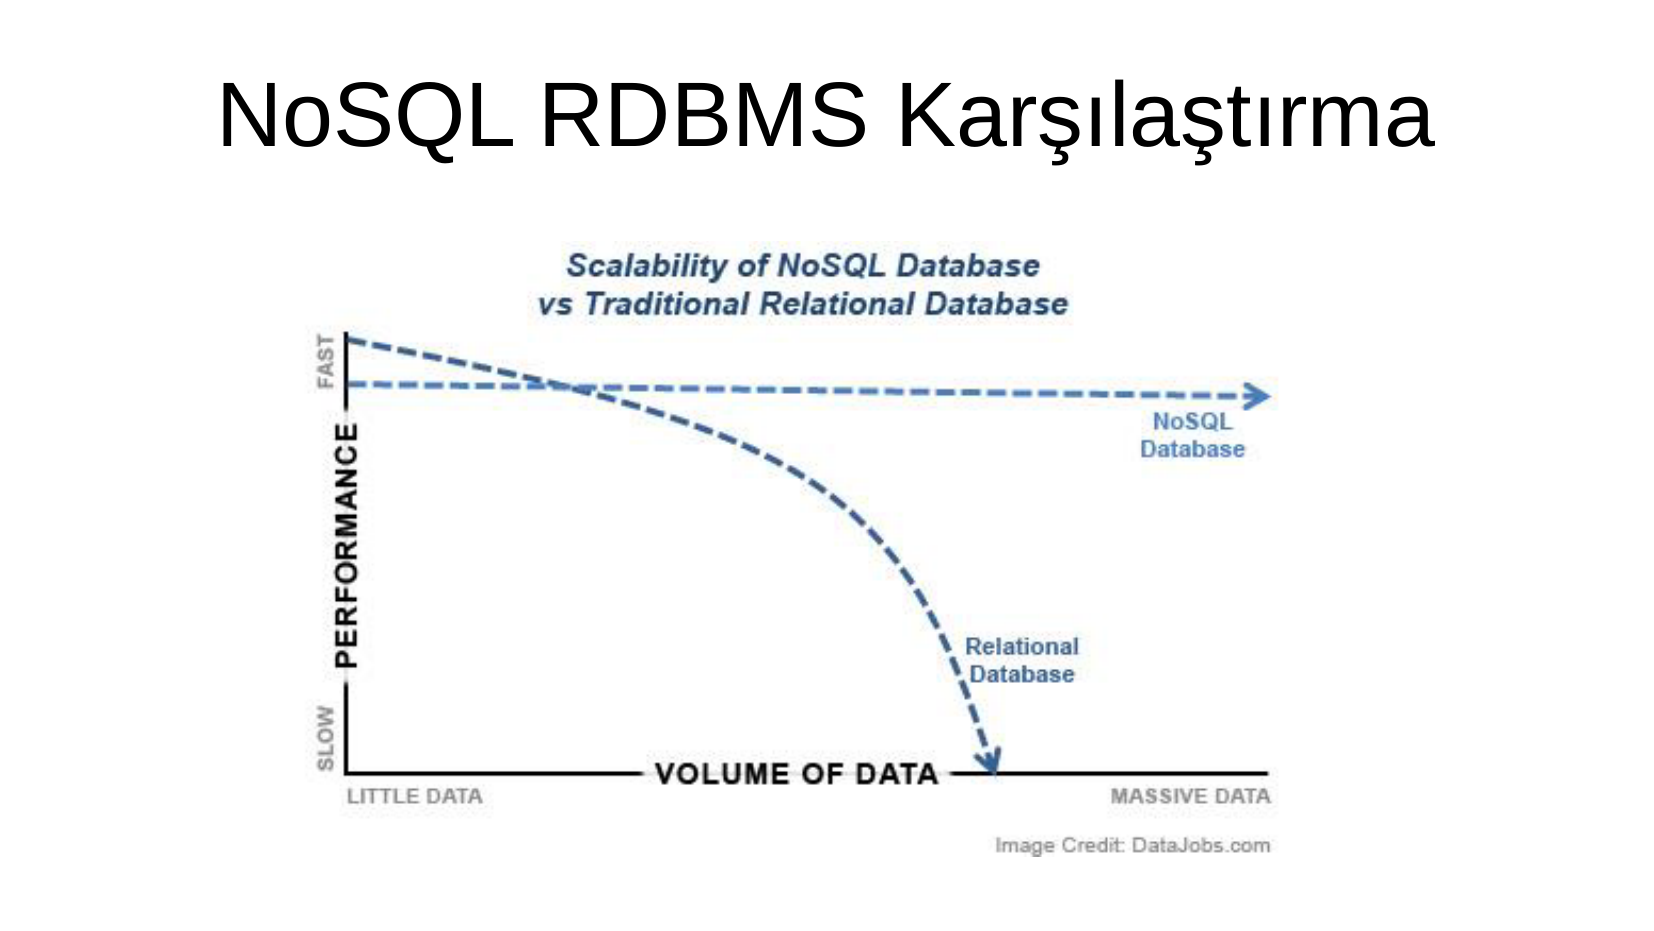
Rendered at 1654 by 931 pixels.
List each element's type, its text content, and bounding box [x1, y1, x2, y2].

picture [289, 241, 1300, 857]
title NoSQL RDBMS Karşılaştırma [82, 37, 1571, 193]
